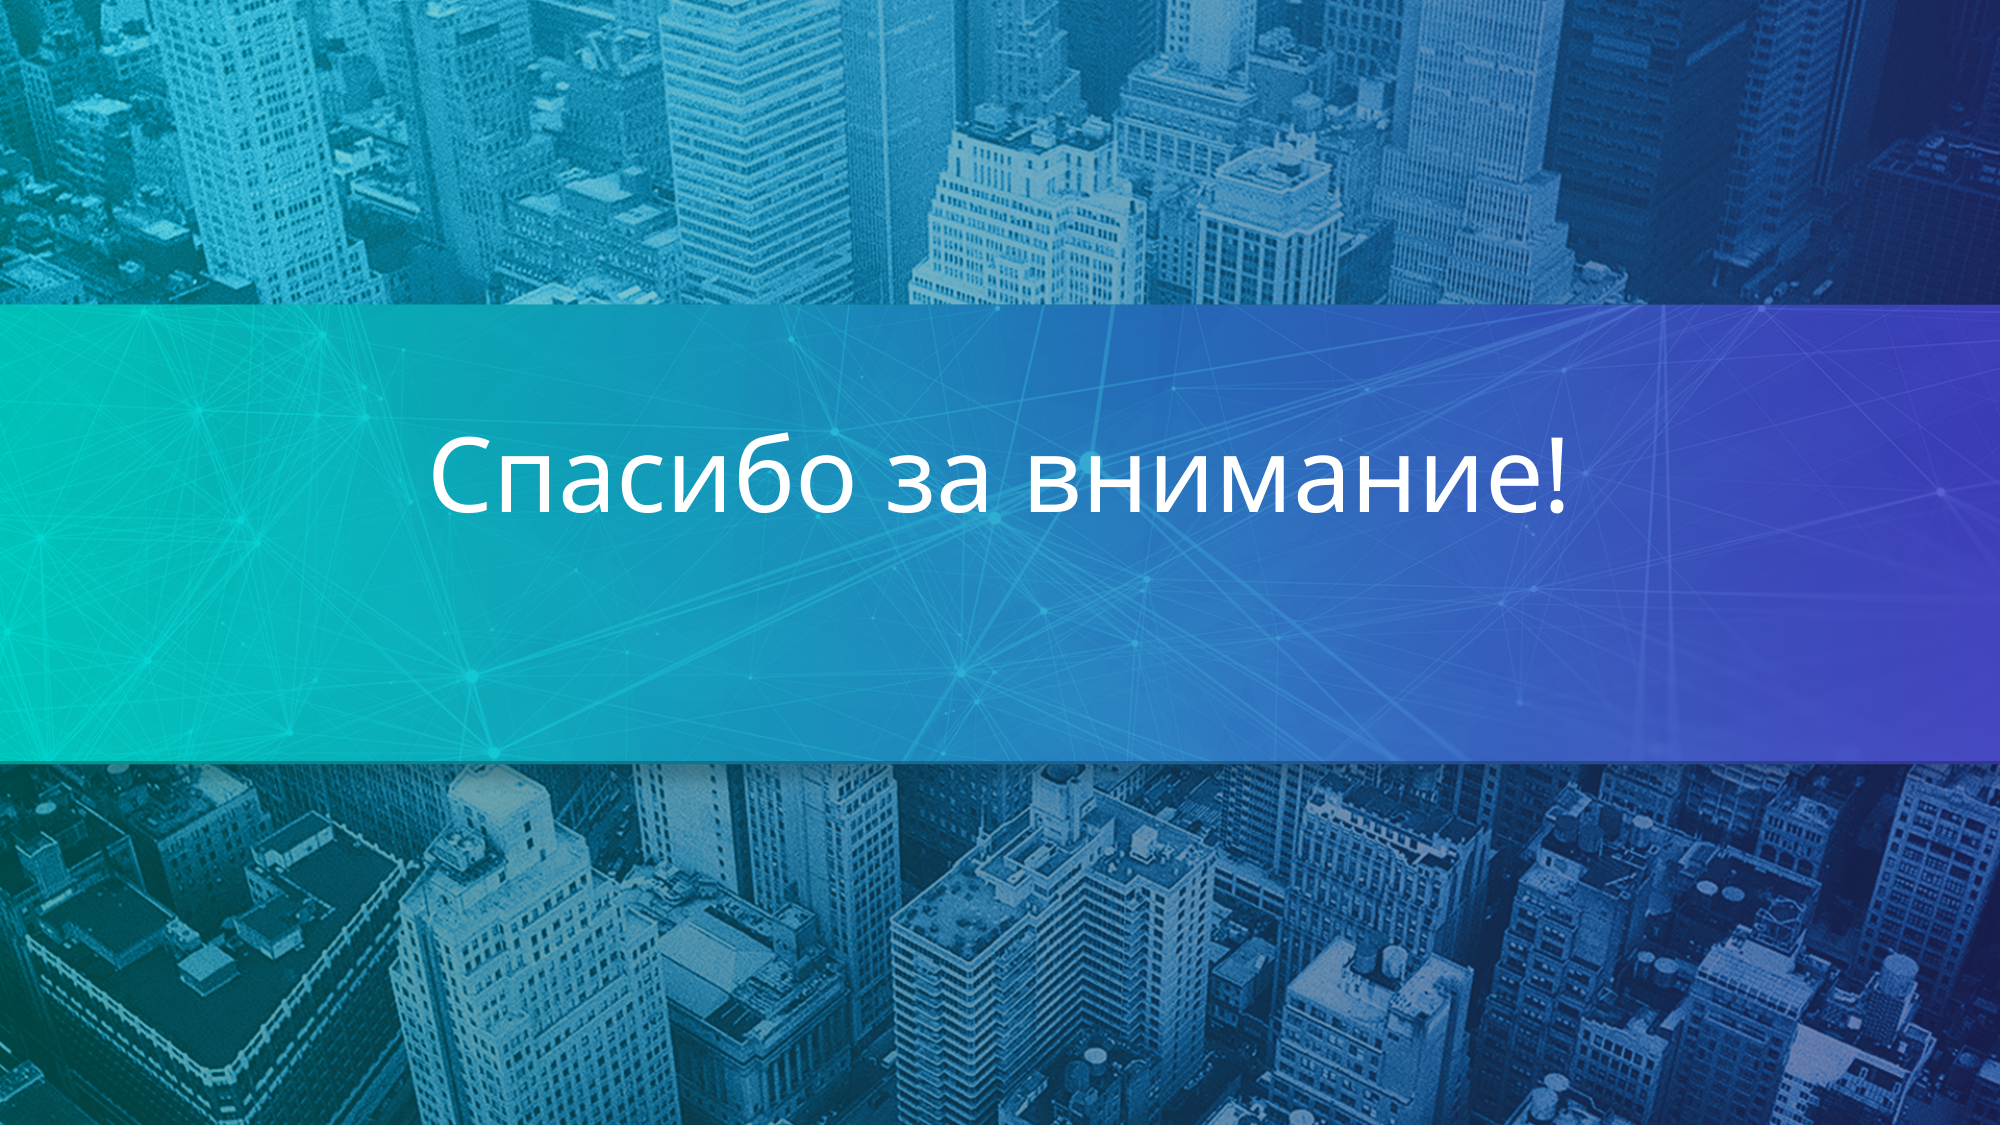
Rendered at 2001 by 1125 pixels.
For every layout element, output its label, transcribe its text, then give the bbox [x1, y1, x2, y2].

text_box Спасибо за внимание! [8, 427, 1992, 640]
text_box [0, 761, 2000, 1125]
picture [0, 305, 2000, 761]
text_box [0, 0, 2000, 305]
